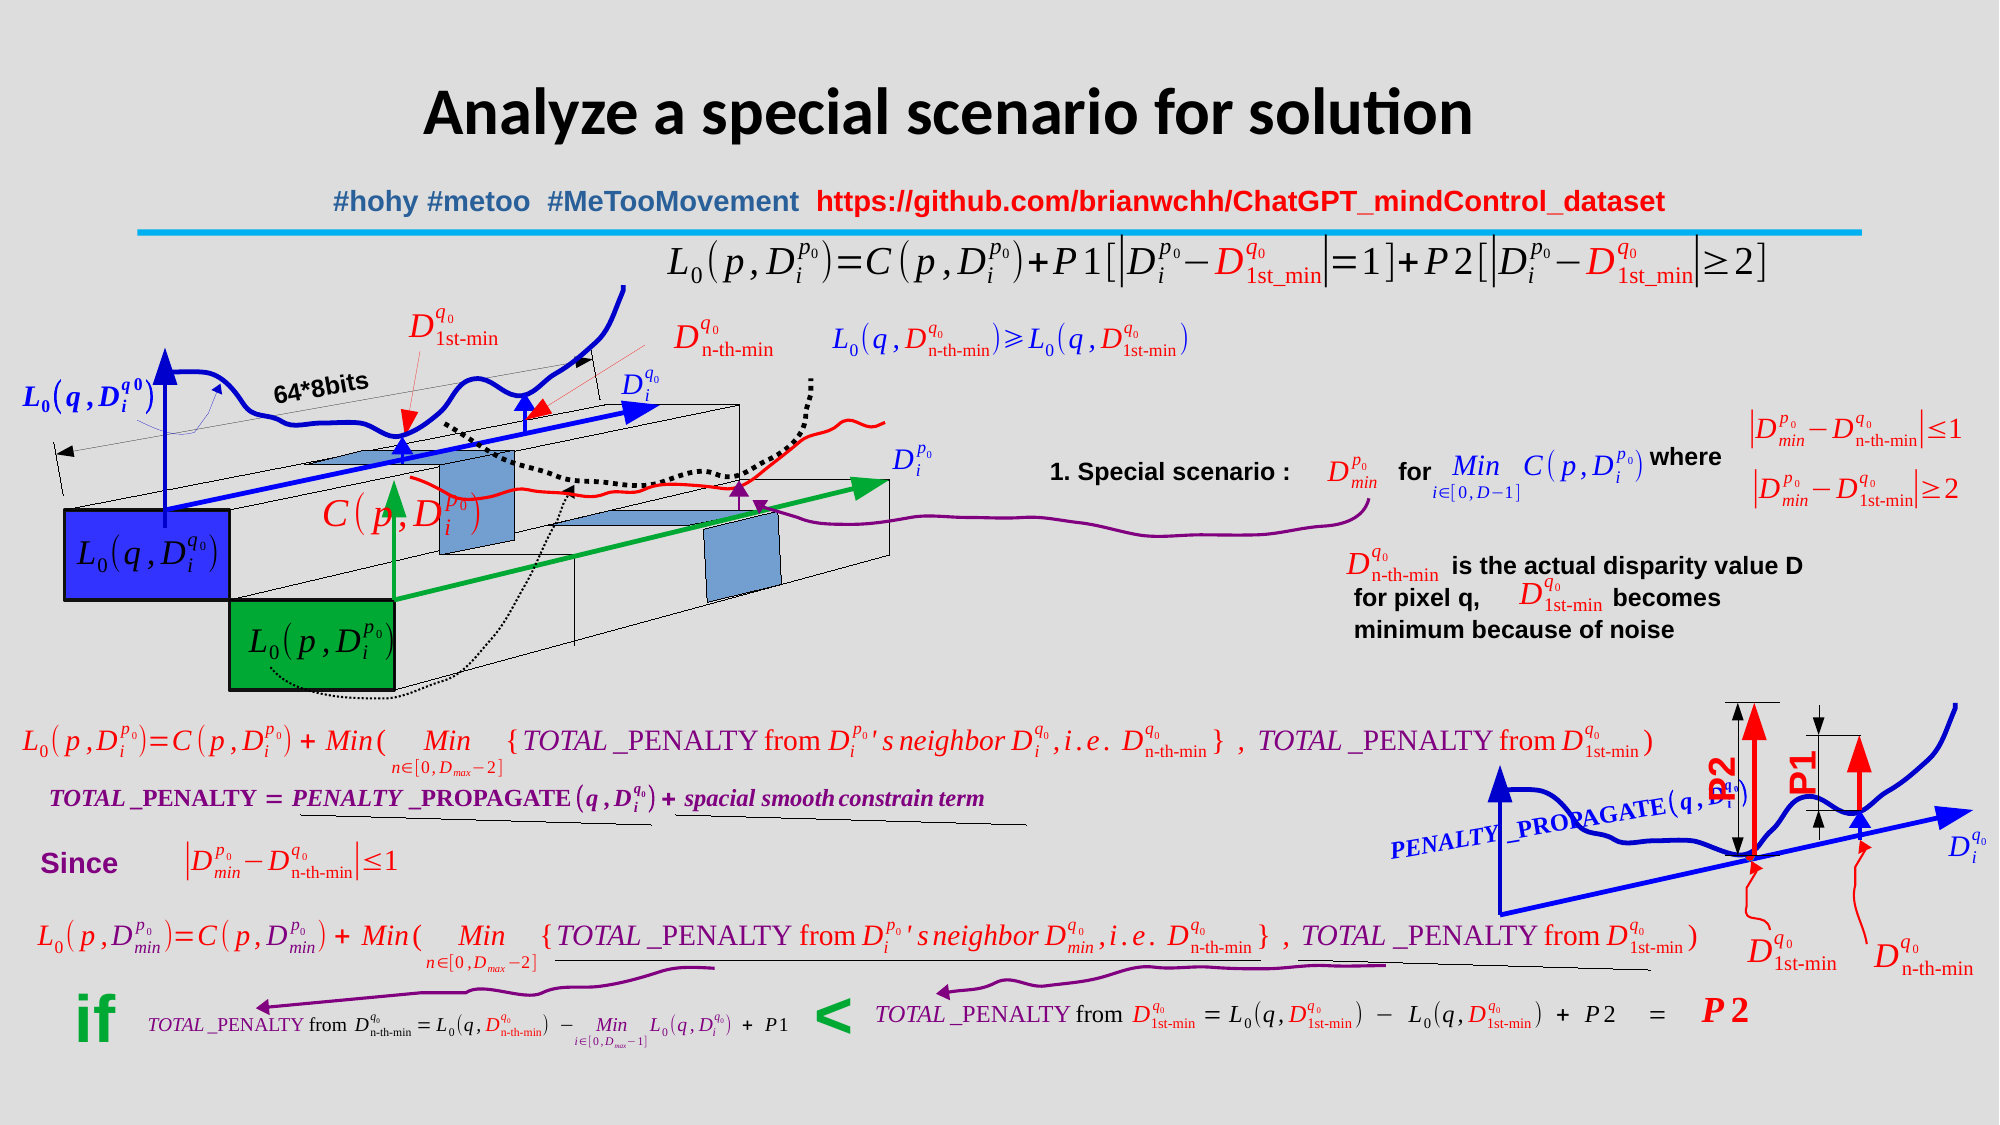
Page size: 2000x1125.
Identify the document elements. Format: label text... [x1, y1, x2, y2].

text_box 1. Special scenario : [1035, 450, 1320, 493]
text_box [1745, 856, 1755, 862]
chart [825, 317, 1195, 361]
text_box Analyze a special scenario for solution [415, 59, 1499, 155]
chart [1320, 450, 1383, 493]
chart [42, 780, 991, 815]
chart [660, 232, 1774, 290]
text_box [548, 510, 751, 526]
chart [1379, 774, 1738, 870]
chart [15, 375, 161, 417]
chart [394, 615, 402, 665]
chart [1739, 772, 1752, 810]
text_box [64, 511, 394, 691]
text_box Since [25, 840, 176, 888]
chart [1743, 467, 1965, 511]
chart [613, 363, 666, 406]
chart [401, 299, 506, 350]
chart [1740, 408, 1970, 451]
chart [1712, 784, 1721, 794]
chart [885, 438, 939, 481]
chart [890, 990, 1756, 1032]
chart [666, 311, 781, 361]
chart [69, 527, 225, 577]
chart [1940, 825, 1993, 868]
chart [176, 840, 406, 882]
text_box where [1635, 435, 1741, 478]
chart [151, 1010, 796, 1051]
text_box [304, 450, 401, 465]
chart [1740, 925, 1845, 976]
text_box is the actual disparity value D for pixel q, becomes minimum because of noise [1339, 539, 1831, 676]
text_box < [799, 970, 890, 1061]
chart [15, 719, 1659, 779]
text_box [394, 450, 515, 495]
text_box [439, 492, 515, 555]
text_box if [60, 974, 151, 1111]
chart [397, 484, 488, 541]
chart [1866, 930, 1981, 980]
chart [30, 915, 1704, 975]
text_box [412, 450, 431, 454]
text_box [703, 512, 782, 603]
text_box for [1383, 450, 1489, 507]
chart [315, 484, 392, 541]
text_box #hohy #metoo #MeTooMovement https://github.com/brianwchh/ChatGPT_mindControl_dataset [0, 177, 2000, 225]
chart [1426, 444, 1651, 503]
